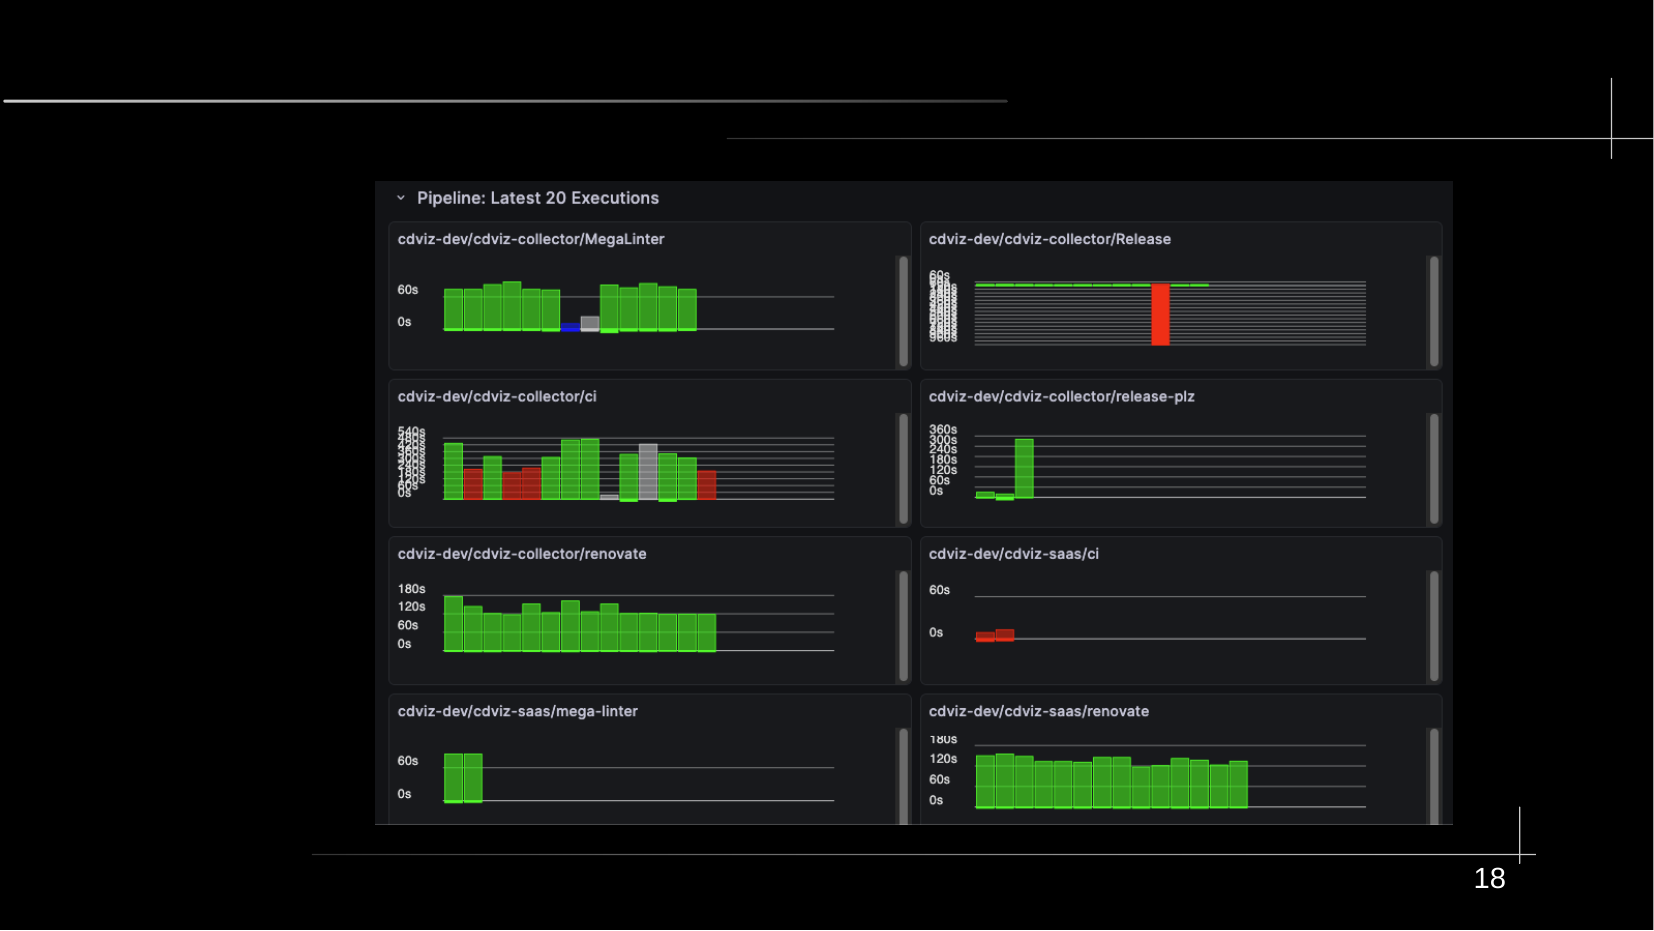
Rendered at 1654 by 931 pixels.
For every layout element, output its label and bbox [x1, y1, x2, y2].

picture [375, 181, 1453, 826]
